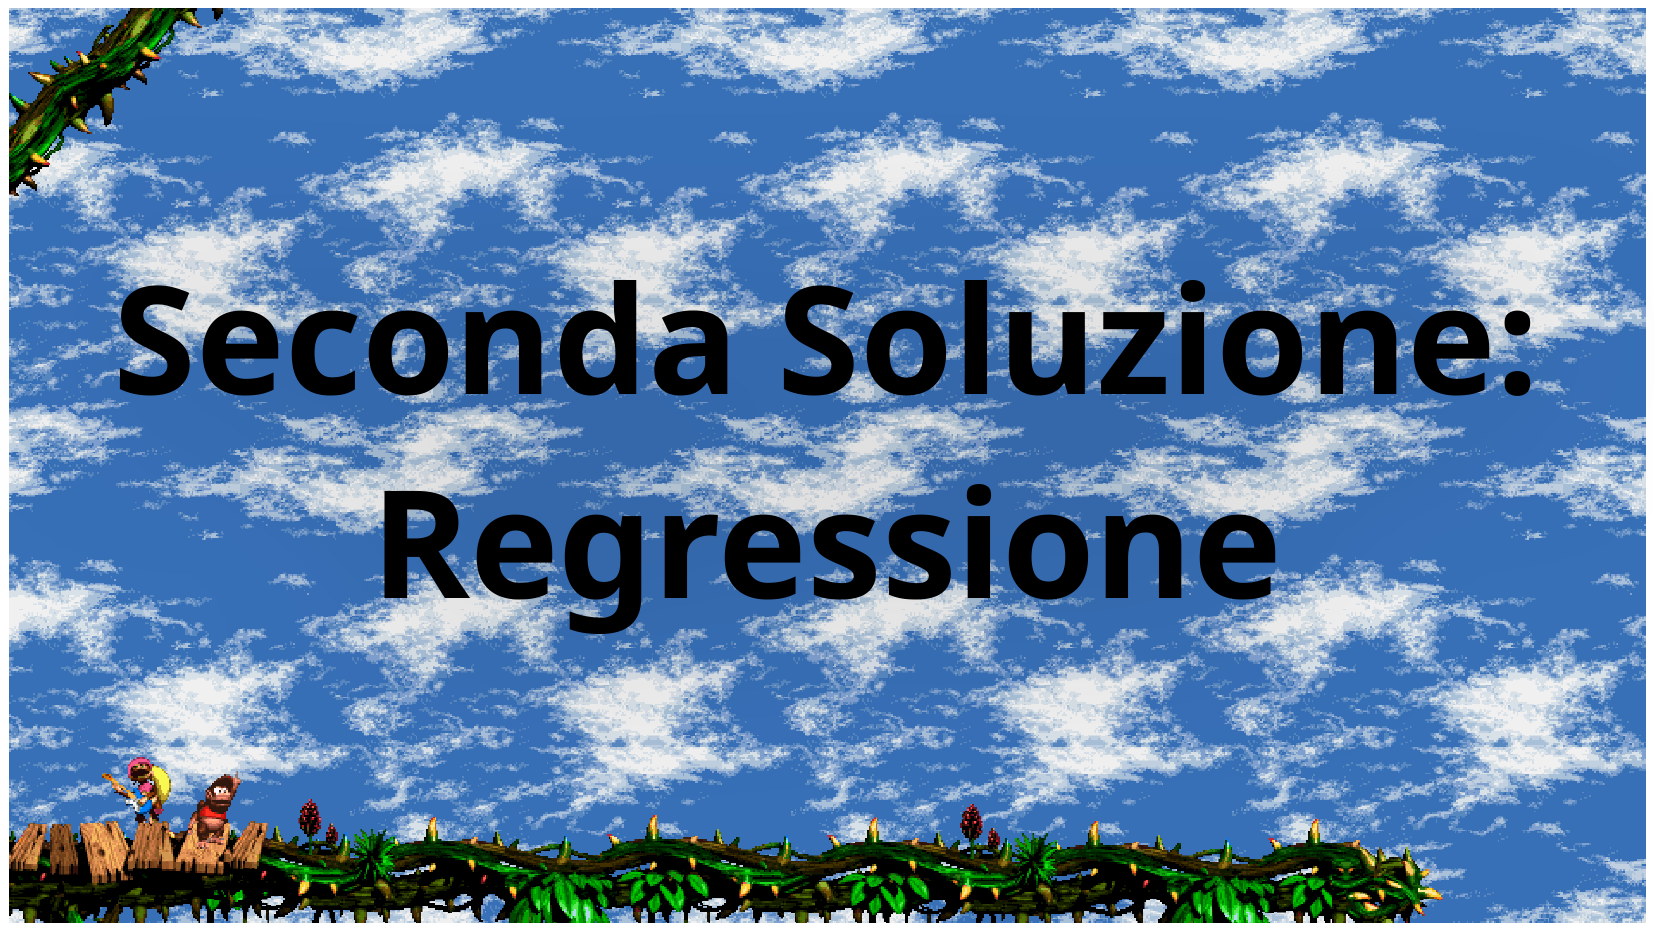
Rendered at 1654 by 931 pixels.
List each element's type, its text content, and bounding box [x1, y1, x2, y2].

picture [0, 756, 1654, 931]
picture [0, 0, 1654, 120]
title Seconda Soluzione: Regressione [0, 120, 1654, 756]
